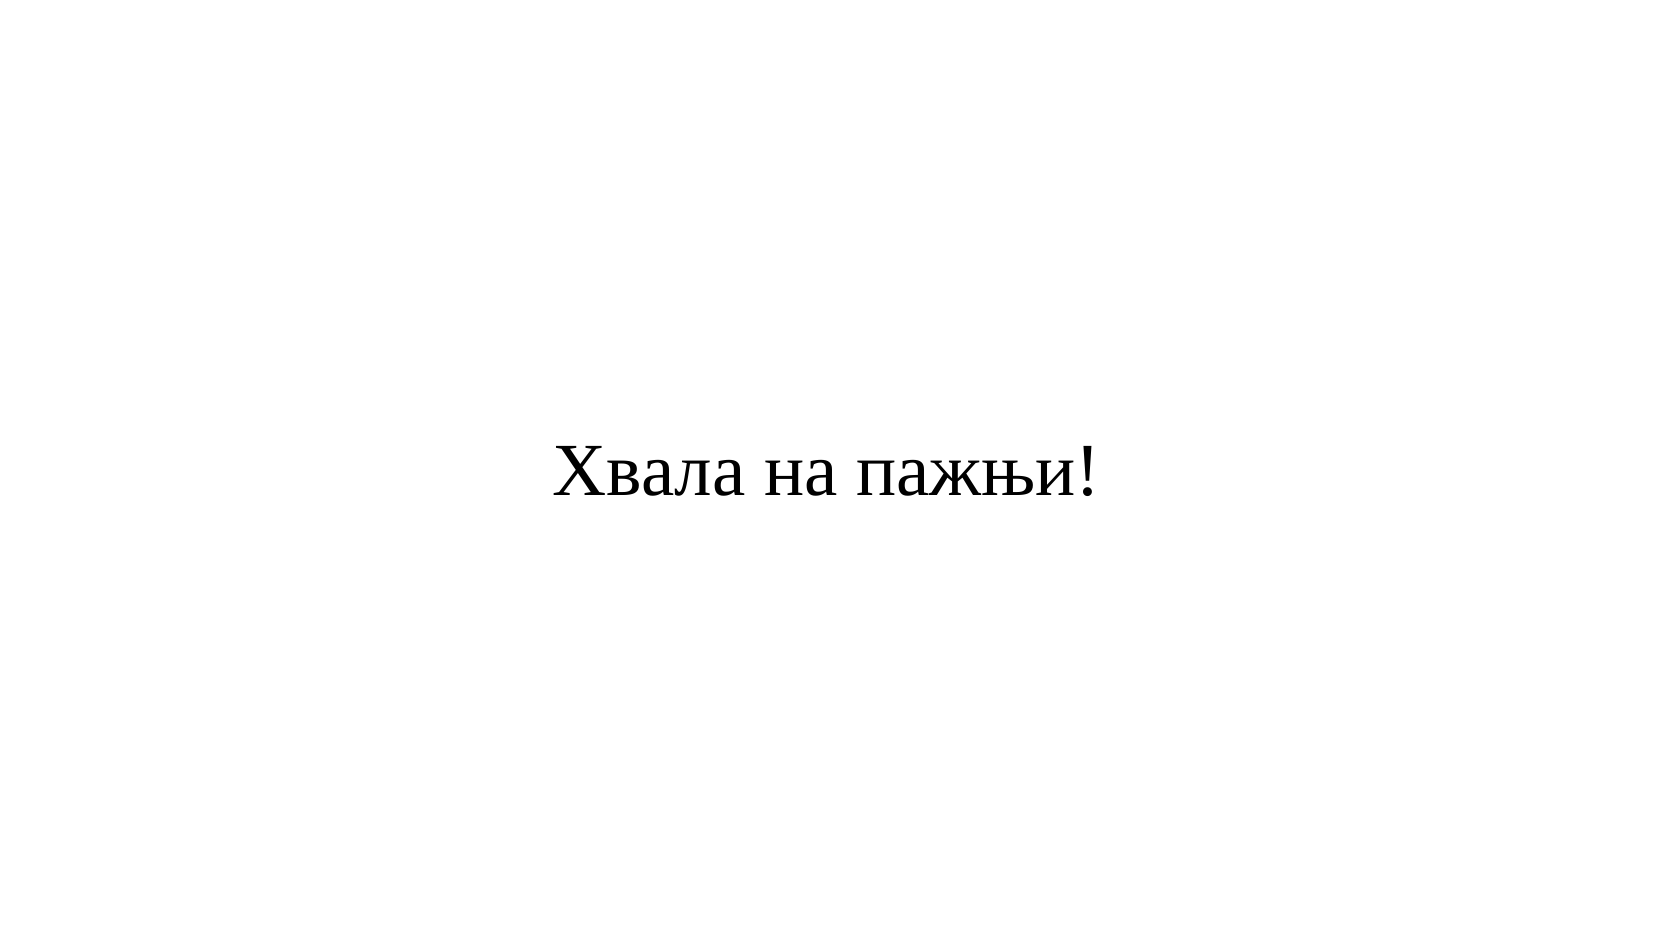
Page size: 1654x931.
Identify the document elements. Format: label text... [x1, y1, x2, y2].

title Хвала на пажњи! [59, 288, 1595, 643]
